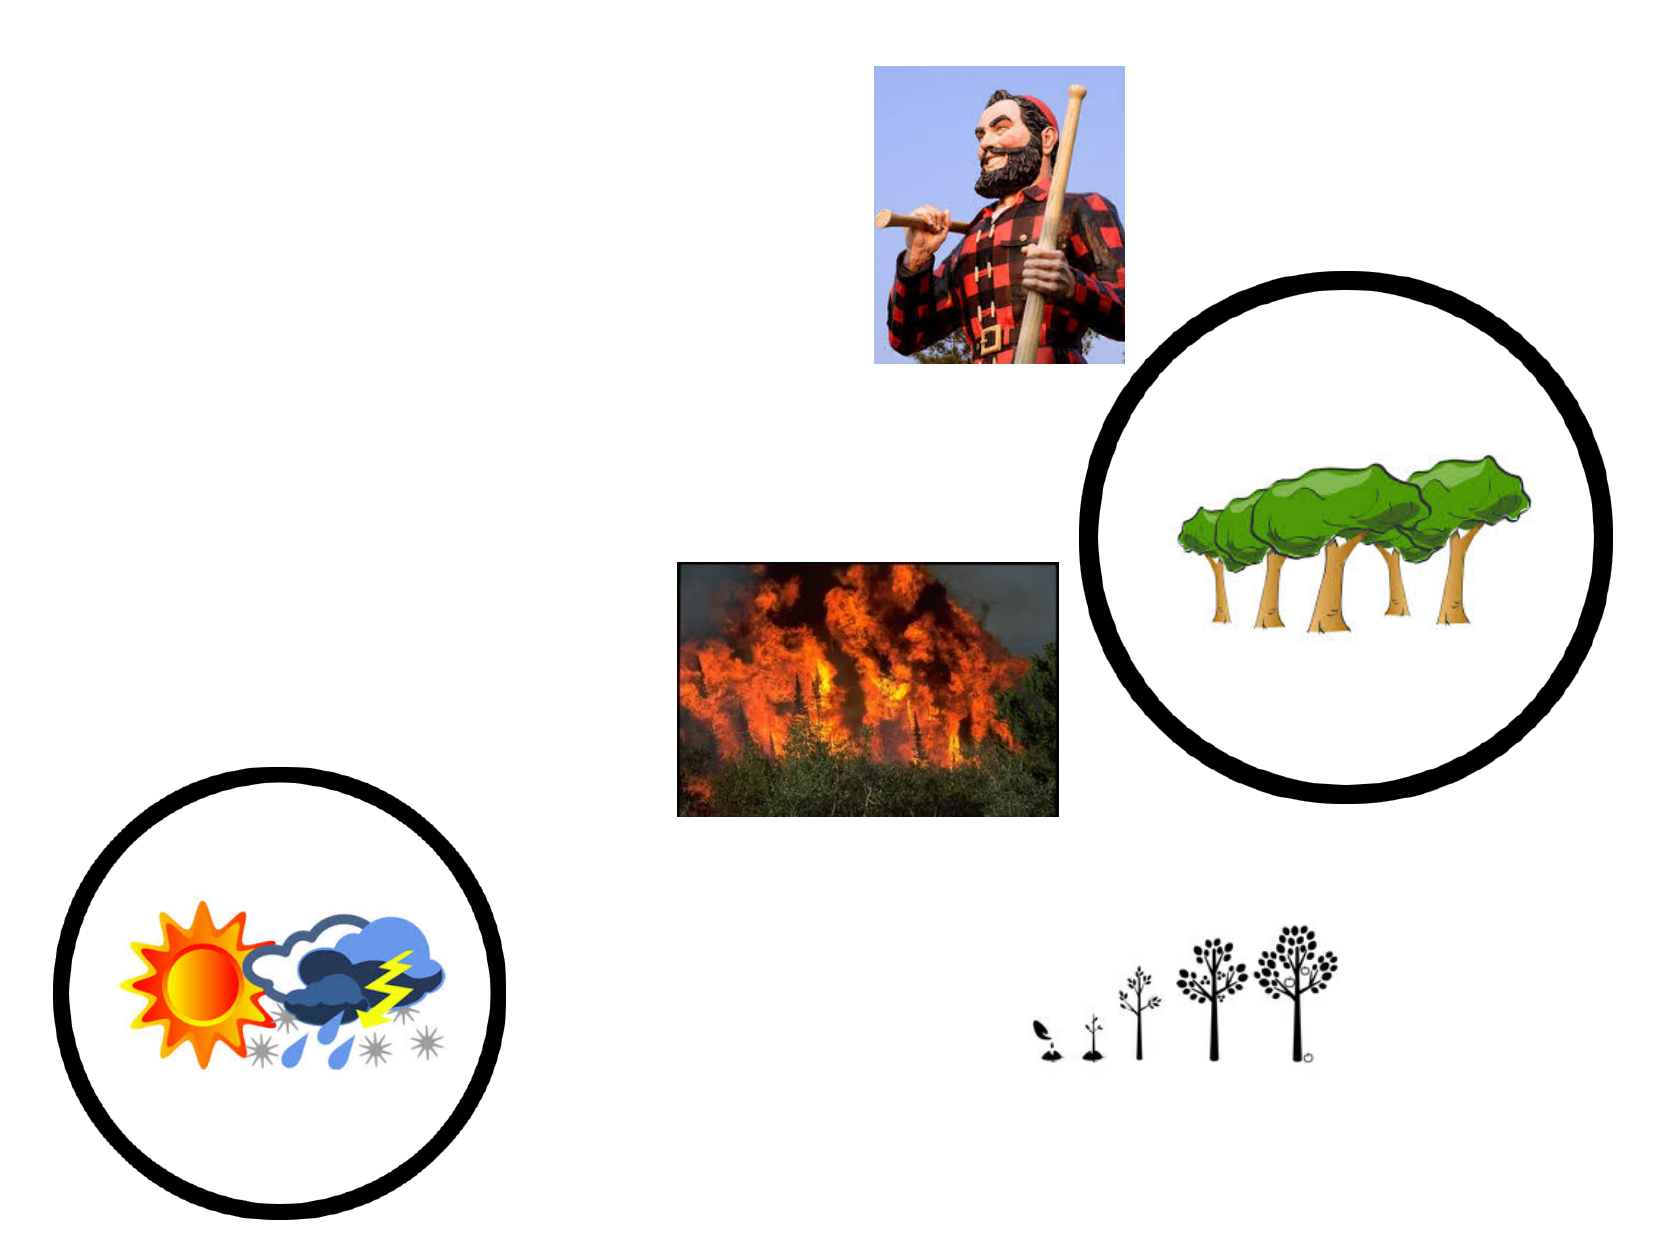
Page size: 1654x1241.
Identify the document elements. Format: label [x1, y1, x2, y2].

picture [874, 66, 1621, 811]
picture [49, 760, 513, 1226]
picture [677, 562, 1059, 817]
picture [1015, 843, 1356, 1145]
